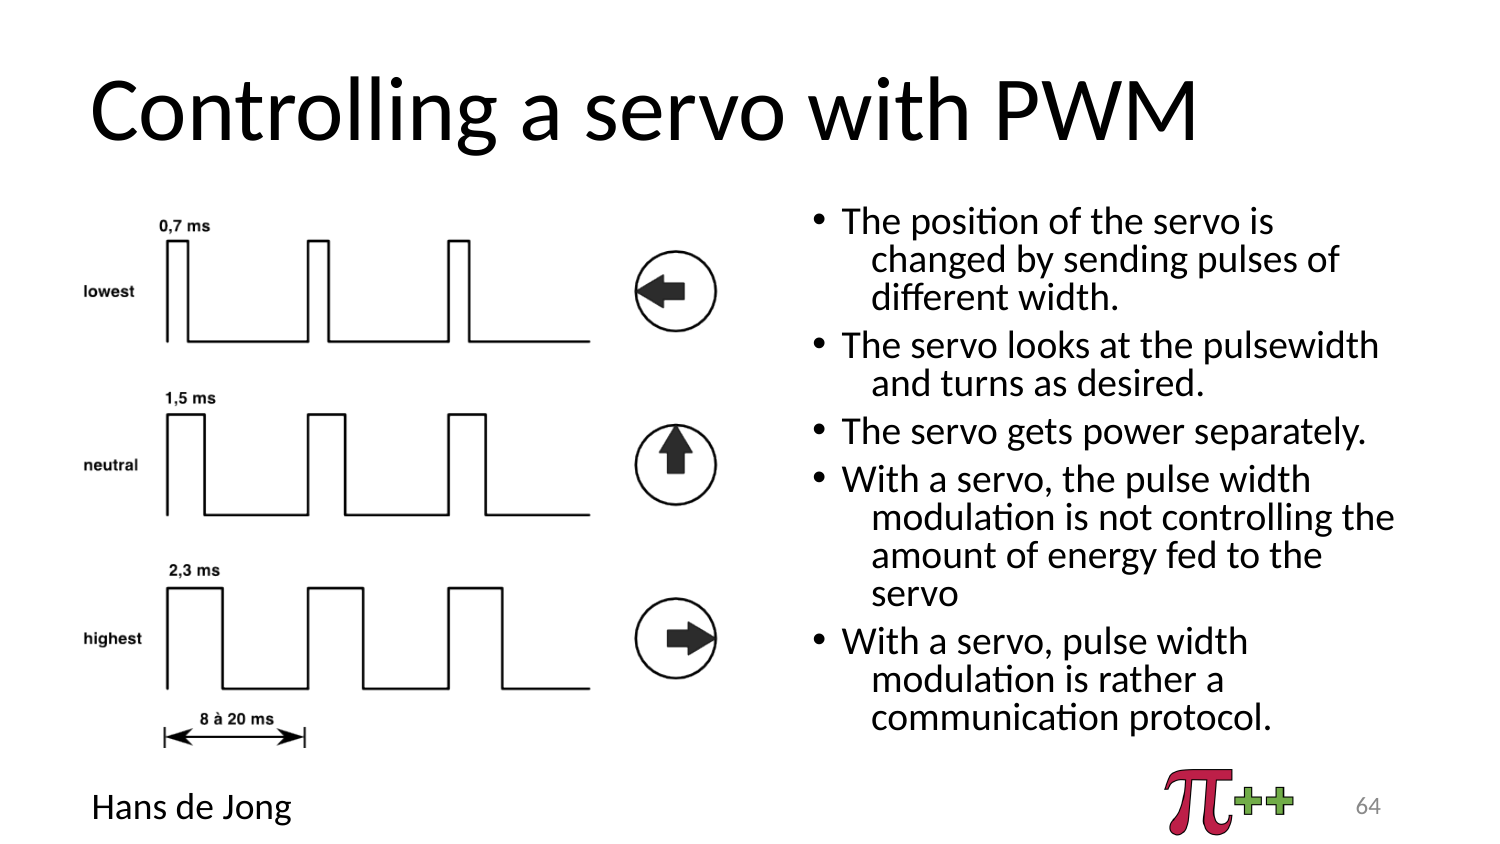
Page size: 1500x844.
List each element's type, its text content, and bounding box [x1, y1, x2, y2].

picture [64, 197, 731, 748]
list The position of the servo is changed by sending pulses of different width. The servo looks at the pulsewidth and turns as desired. The servo gets power separately. With a servo, the pulse width modulation is not controlling the amount of energy fed to the servo With a servo, pulse width modulation is rather a communication protocol. [797, 196, 1426, 754]
text_box 64 [1340, 782, 1426, 827]
title Controlling a servo with PWM [75, 33, 1426, 175]
